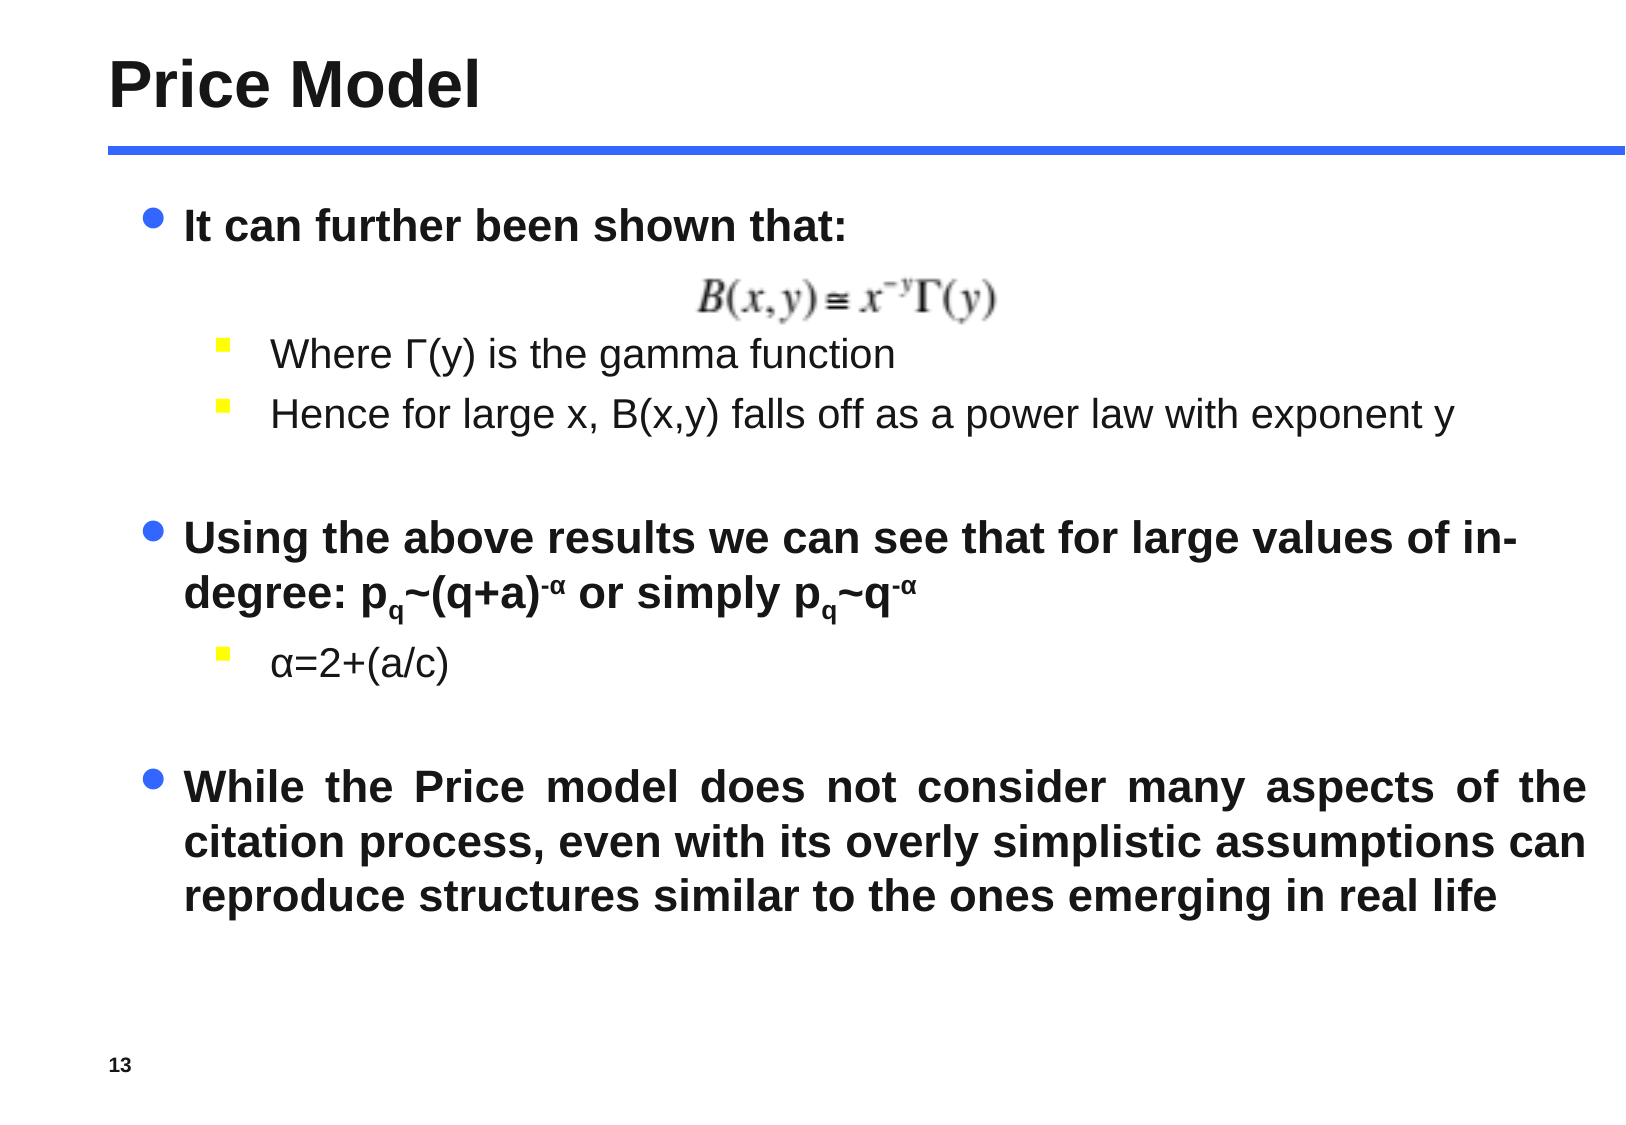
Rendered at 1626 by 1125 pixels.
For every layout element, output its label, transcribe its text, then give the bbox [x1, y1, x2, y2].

text_box <number> [108, 1051, 188, 1077]
chart [691, 262, 1000, 329]
title Price Model [108, 30, 1558, 131]
list It can further been shown that: Where Γ(y) is the gamma function Hence for large x, B(x,y) falls off as a power law with exponent y Using the above results we can see that for large values of in-degree: pq~(q+a)-α or simply pq~q-α α=2+(a/c) While the Price model does not consider many aspects of the citation process, even with its overly simplistic assumptions can reproduce structures similar to the ones emerging in real life [139, 195, 1589, 933]
